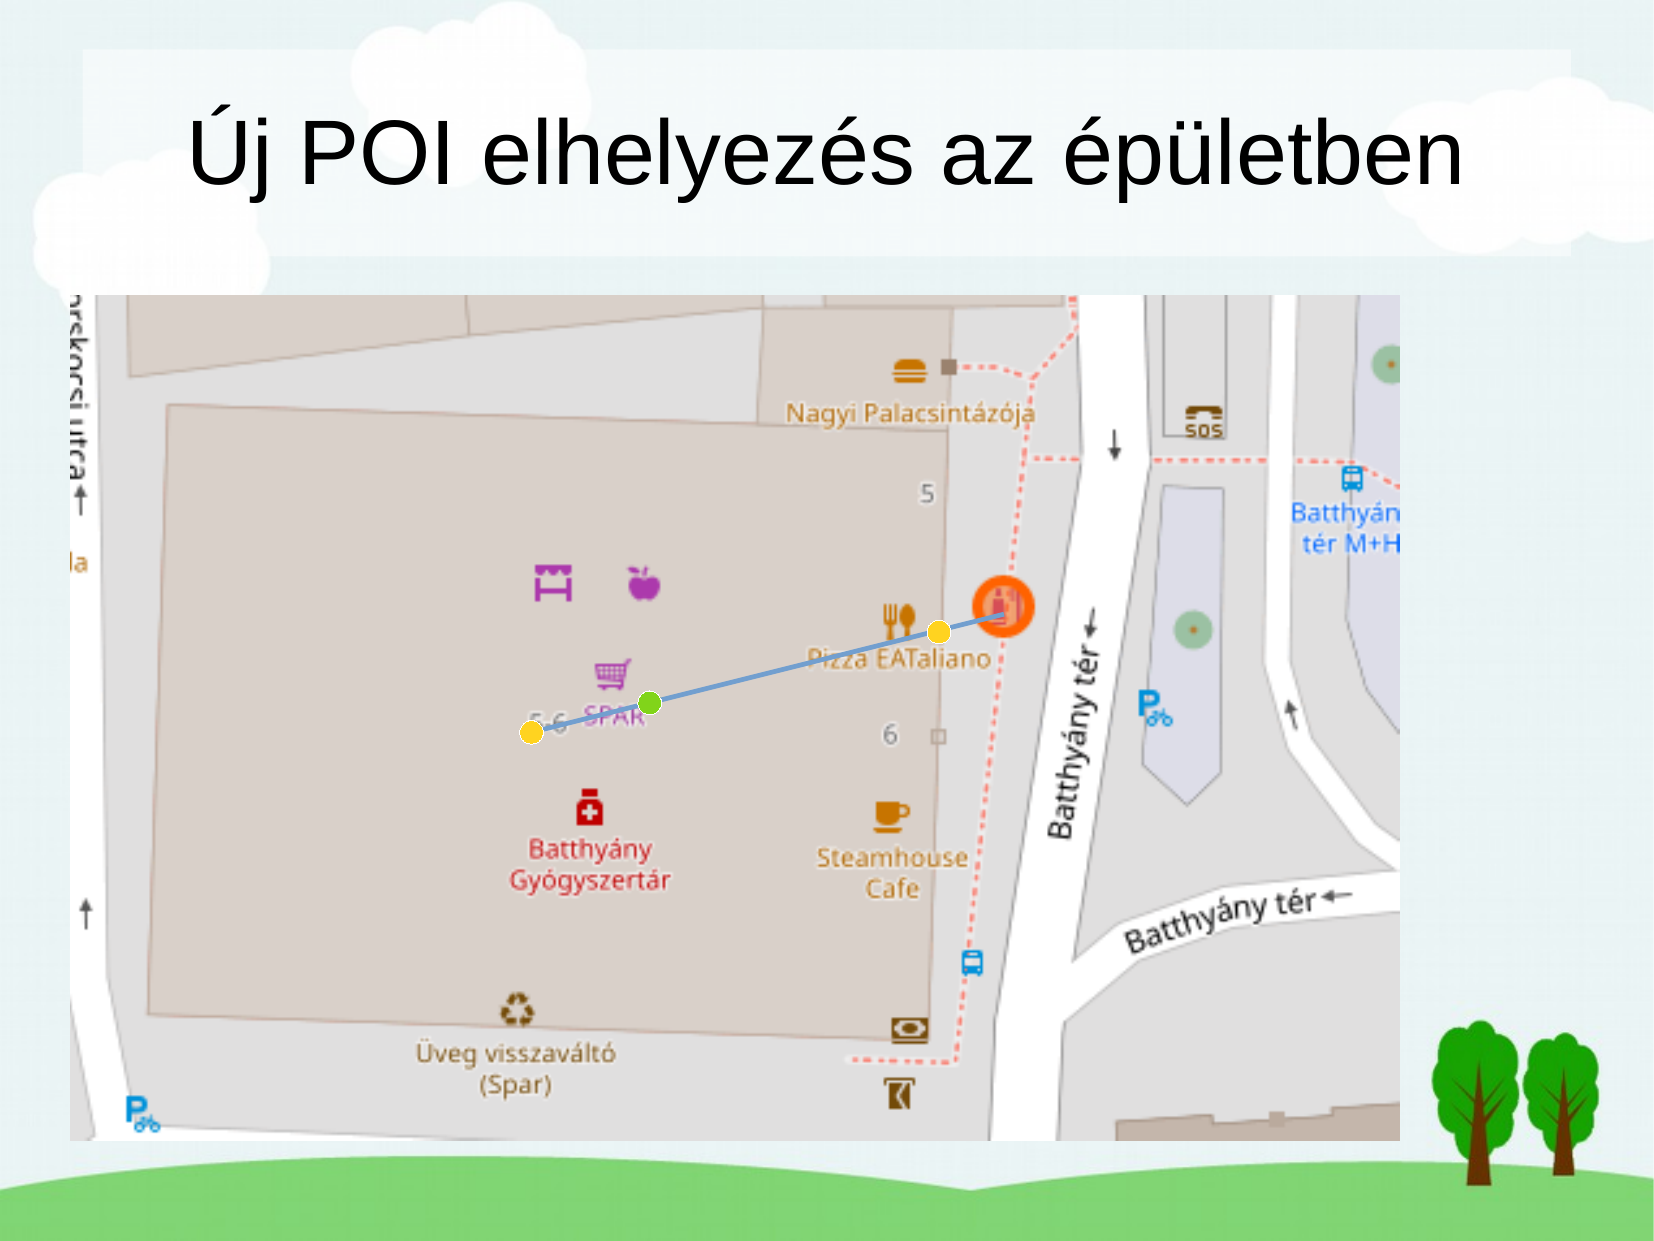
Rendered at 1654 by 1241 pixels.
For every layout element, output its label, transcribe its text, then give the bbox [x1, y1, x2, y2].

text_box [637, 690, 662, 715]
text_box [927, 620, 951, 644]
picture [0, 0, 1654, 1241]
text_box [519, 720, 544, 745]
title Új POI elhelyezés az épületben [82, 49, 1571, 257]
